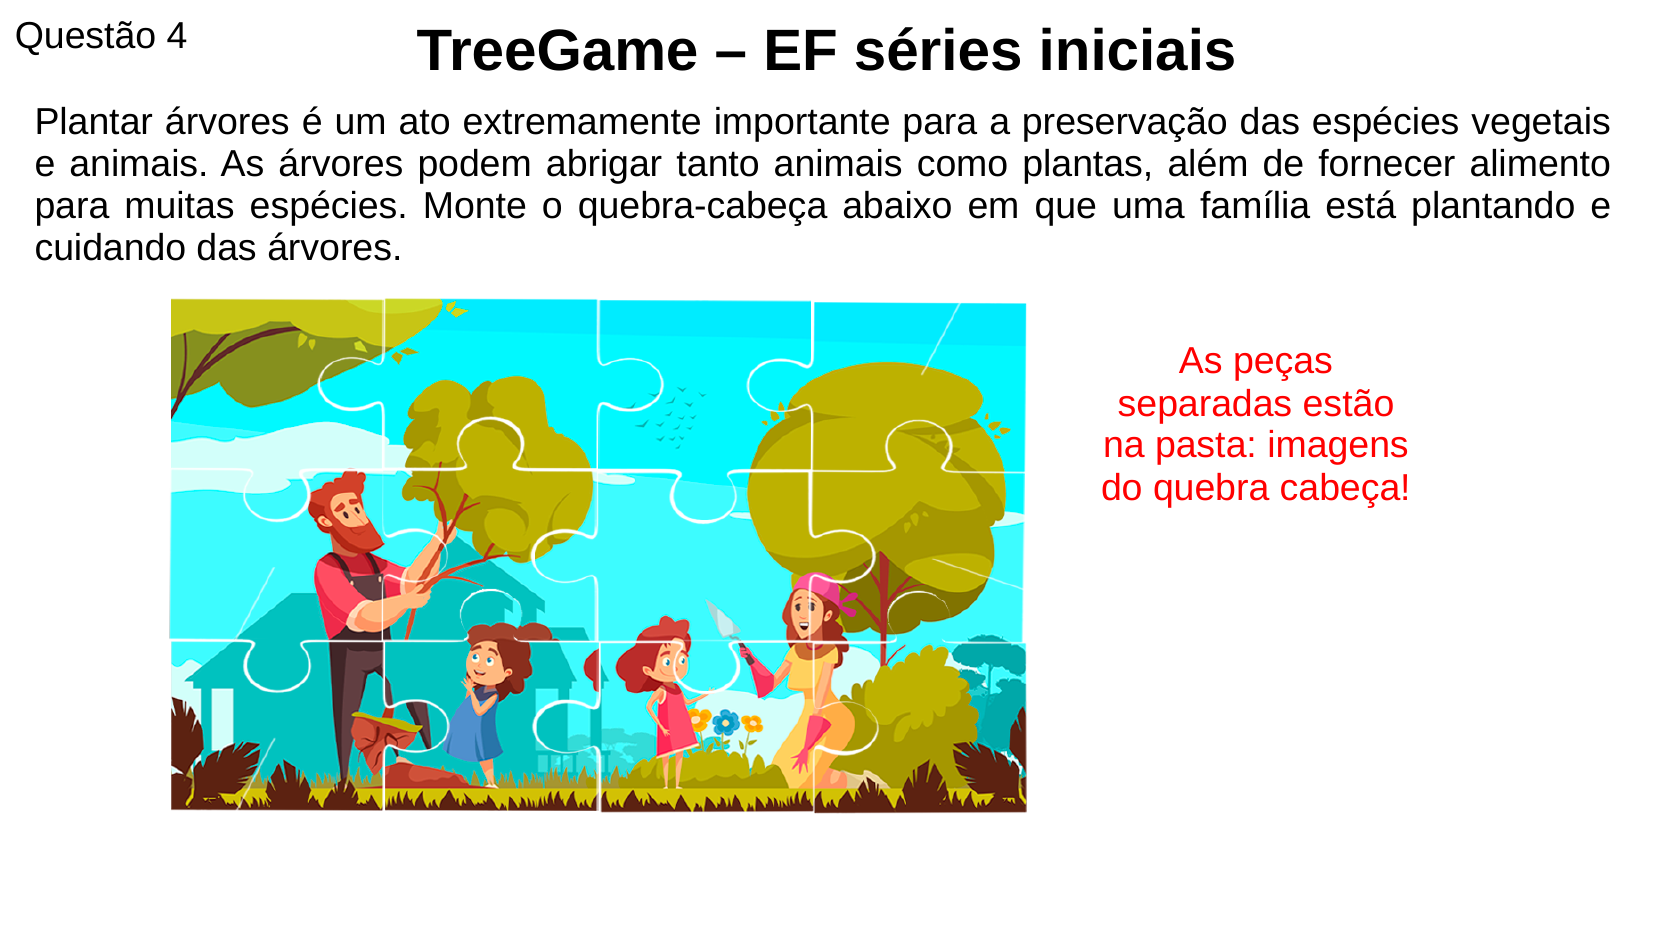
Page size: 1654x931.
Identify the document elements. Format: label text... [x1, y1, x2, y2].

title TreeGame – EF séries iniciais [82, 0, 1571, 128]
text_box Questão 4 [0, 7, 82, 107]
text_box Plantar árvores é um ato extremamente importante para a preservação das espécies vegetais e animais. As árvores podem abrigar tanto animais como plantas, além de fornecer alimento para muitas espécies. Monte o quebra-cabeça abaixo em que uma família está plantando e cuidando das árvores. [19, 93, 1627, 361]
text_box As peças separadas estão na pasta: imagens do quebra cabeça! [1082, 332, 1430, 642]
picture [0, 213, 1182, 898]
